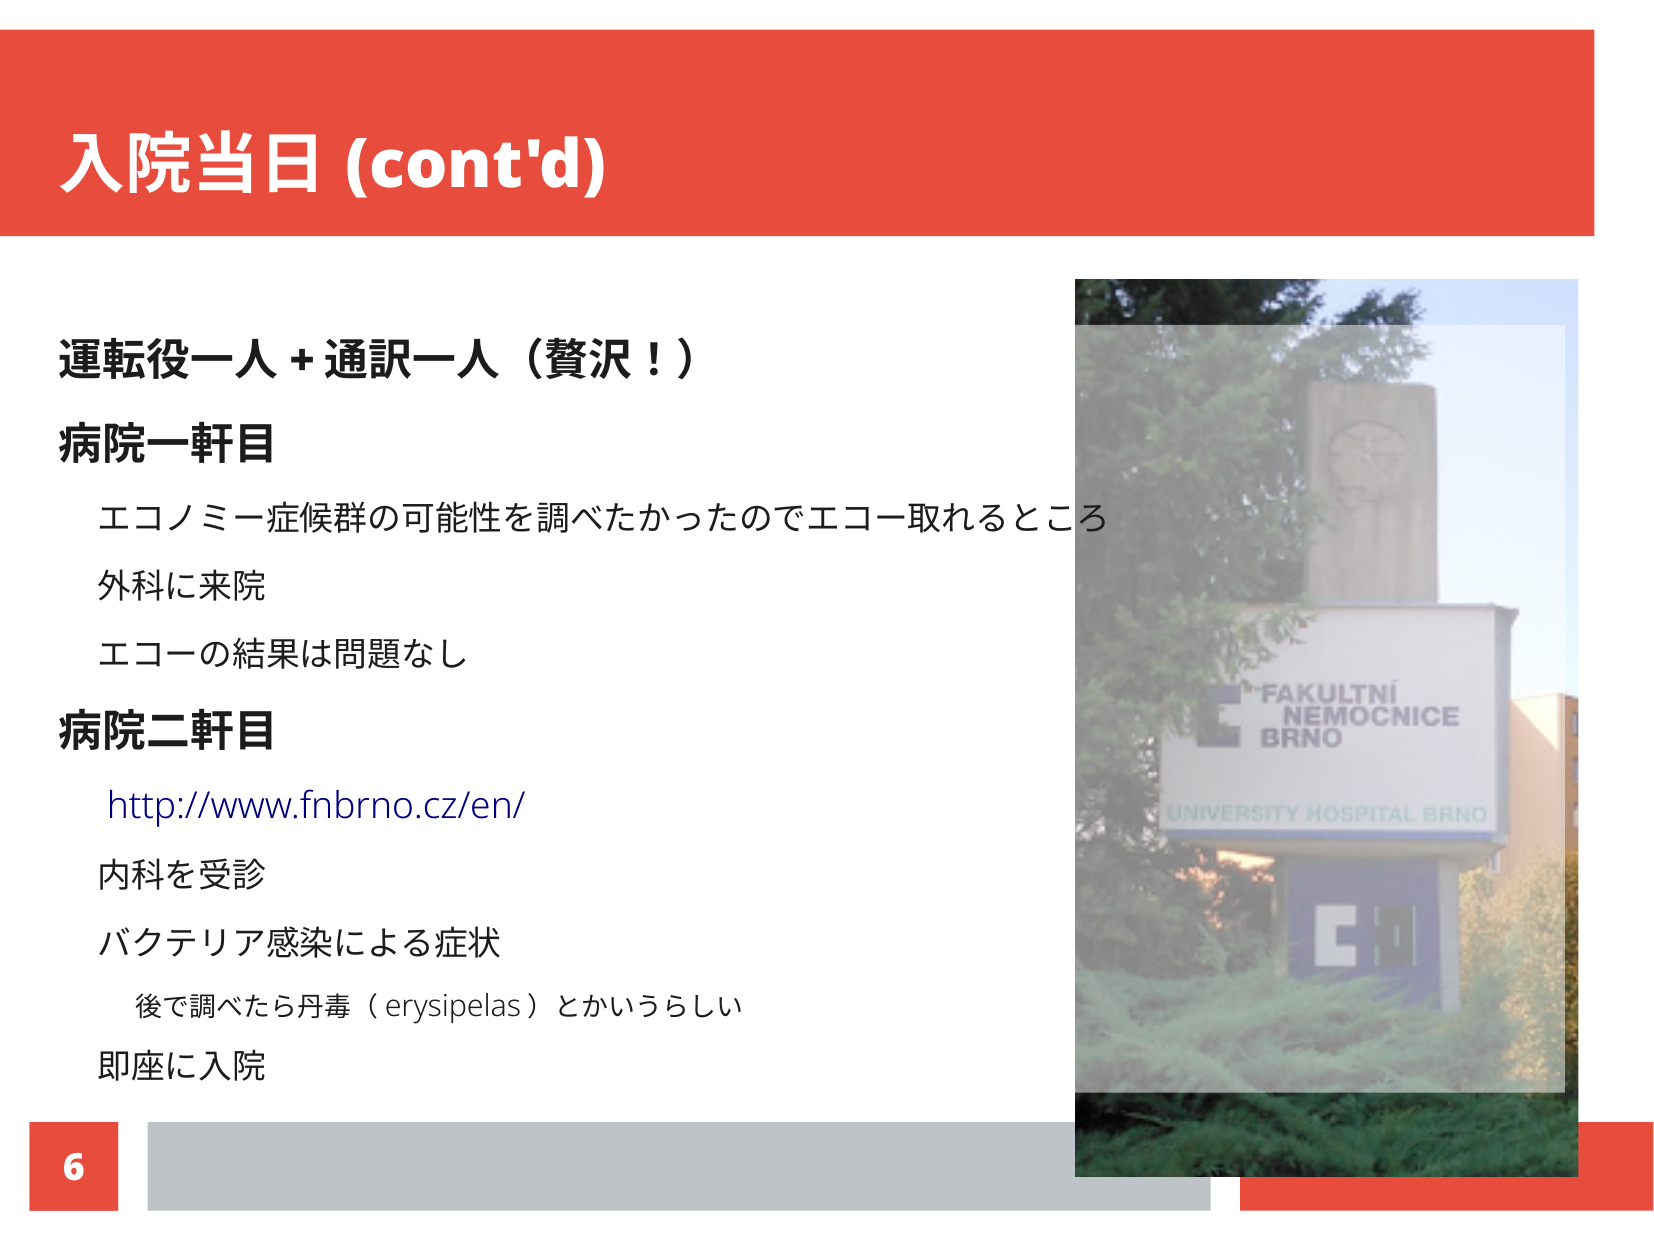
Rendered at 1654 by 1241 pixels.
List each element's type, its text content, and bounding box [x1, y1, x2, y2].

picture [1075, 279, 1579, 1177]
title 入院当日(cont'd) [59, 59, 1595, 207]
list 運転役一人+通訳一人（贅沢！） 病院一軒目 エコノミー症候群の可能性を調べたかったのでエコー取れるところ 外科に来院 エコーの結果は問題なし 病院二軒目 http://www.fnbrno.cz/en/ 内科を受診 バクテリア感染による症状 後で調べたら丹毒（erysipelas）とかいうらしい 即座に入院 [59, 324, 1565, 1093]
